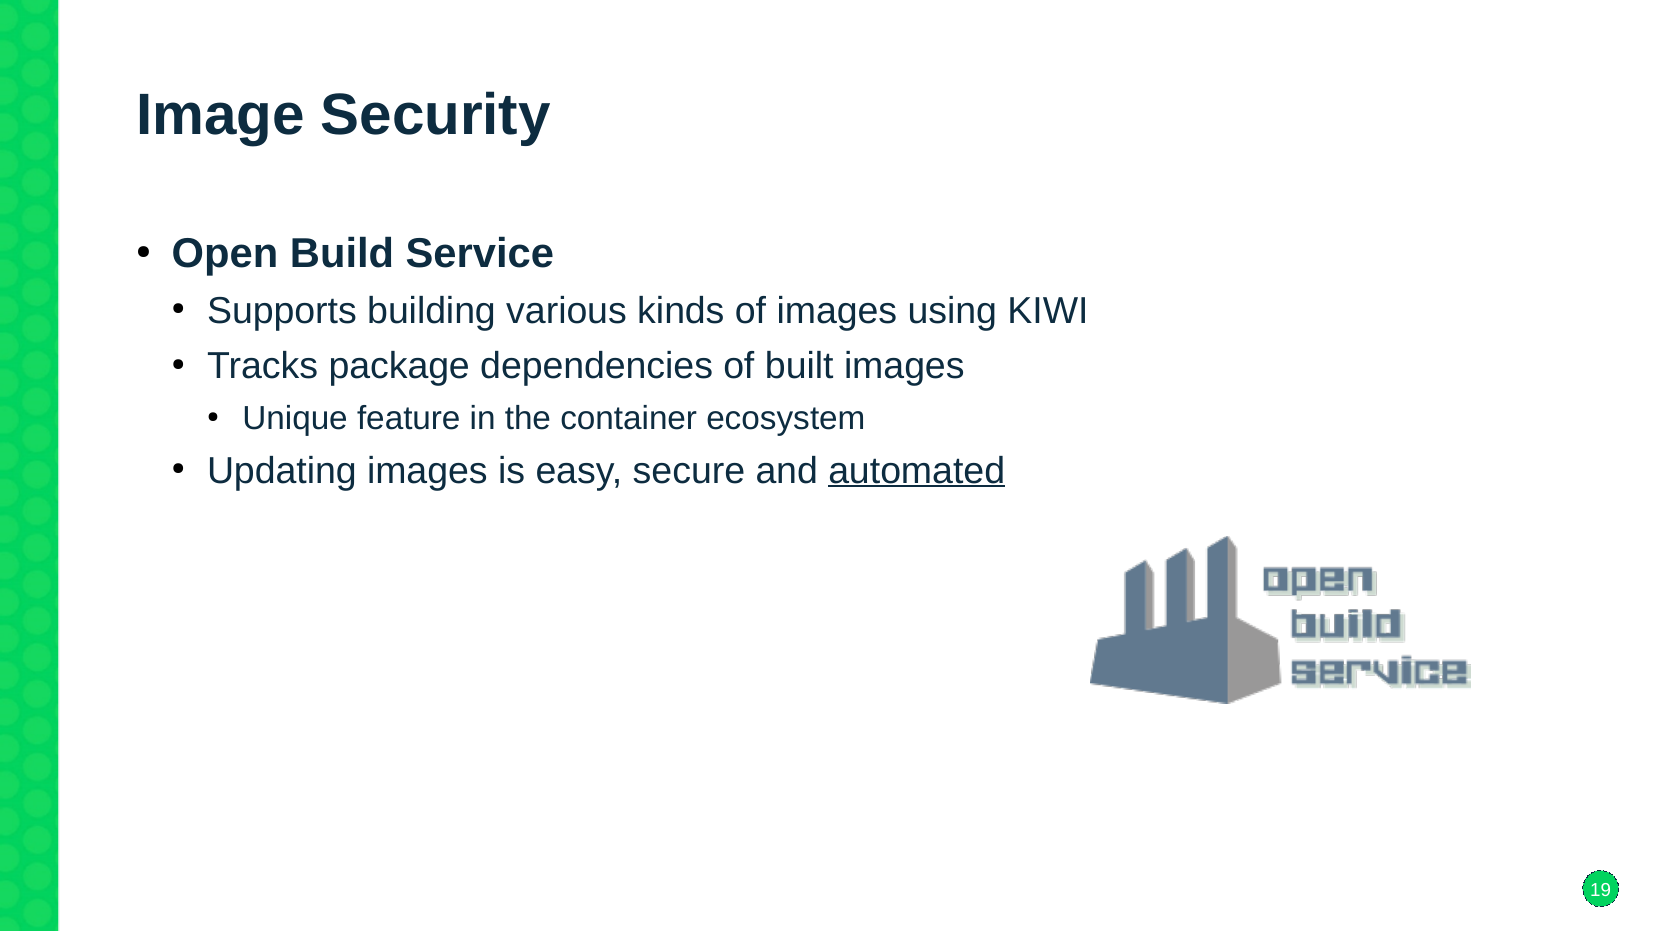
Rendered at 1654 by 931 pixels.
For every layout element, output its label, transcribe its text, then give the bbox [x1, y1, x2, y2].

picture [0, 0, 76, 931]
title Image Security [121, 37, 1531, 193]
picture [1090, 536, 1471, 704]
list Open Build Service Supports building various kinds of images using KIWI Tracks package dependencies of built images Unique feature in the container ecosystem Updating images is easy, secure and automated [121, 217, 1531, 825]
